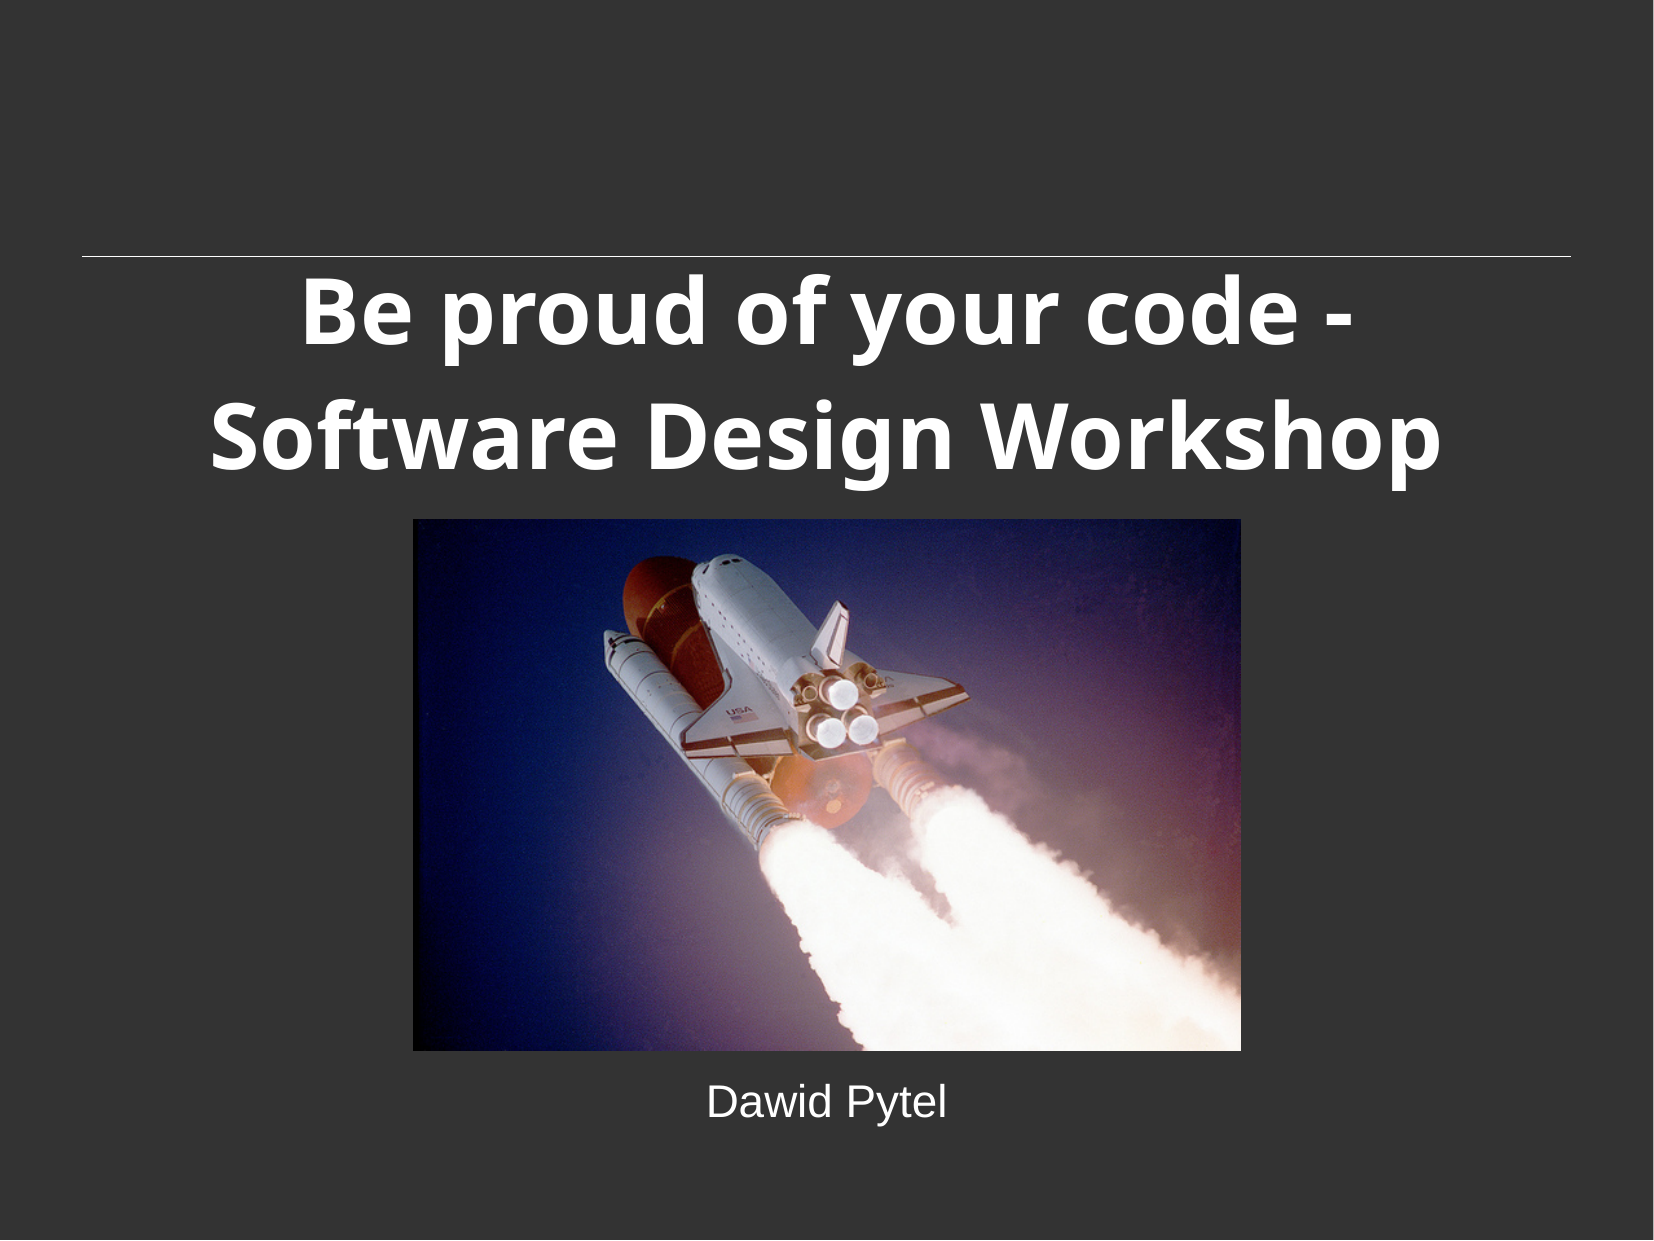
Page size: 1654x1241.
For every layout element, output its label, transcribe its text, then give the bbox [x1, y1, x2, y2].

title Be proud of your code - Software Design Workshop [82, 246, 1571, 497]
picture [413, 519, 1241, 1051]
text_box Dawid Pytel [0, 1068, 1654, 1135]
